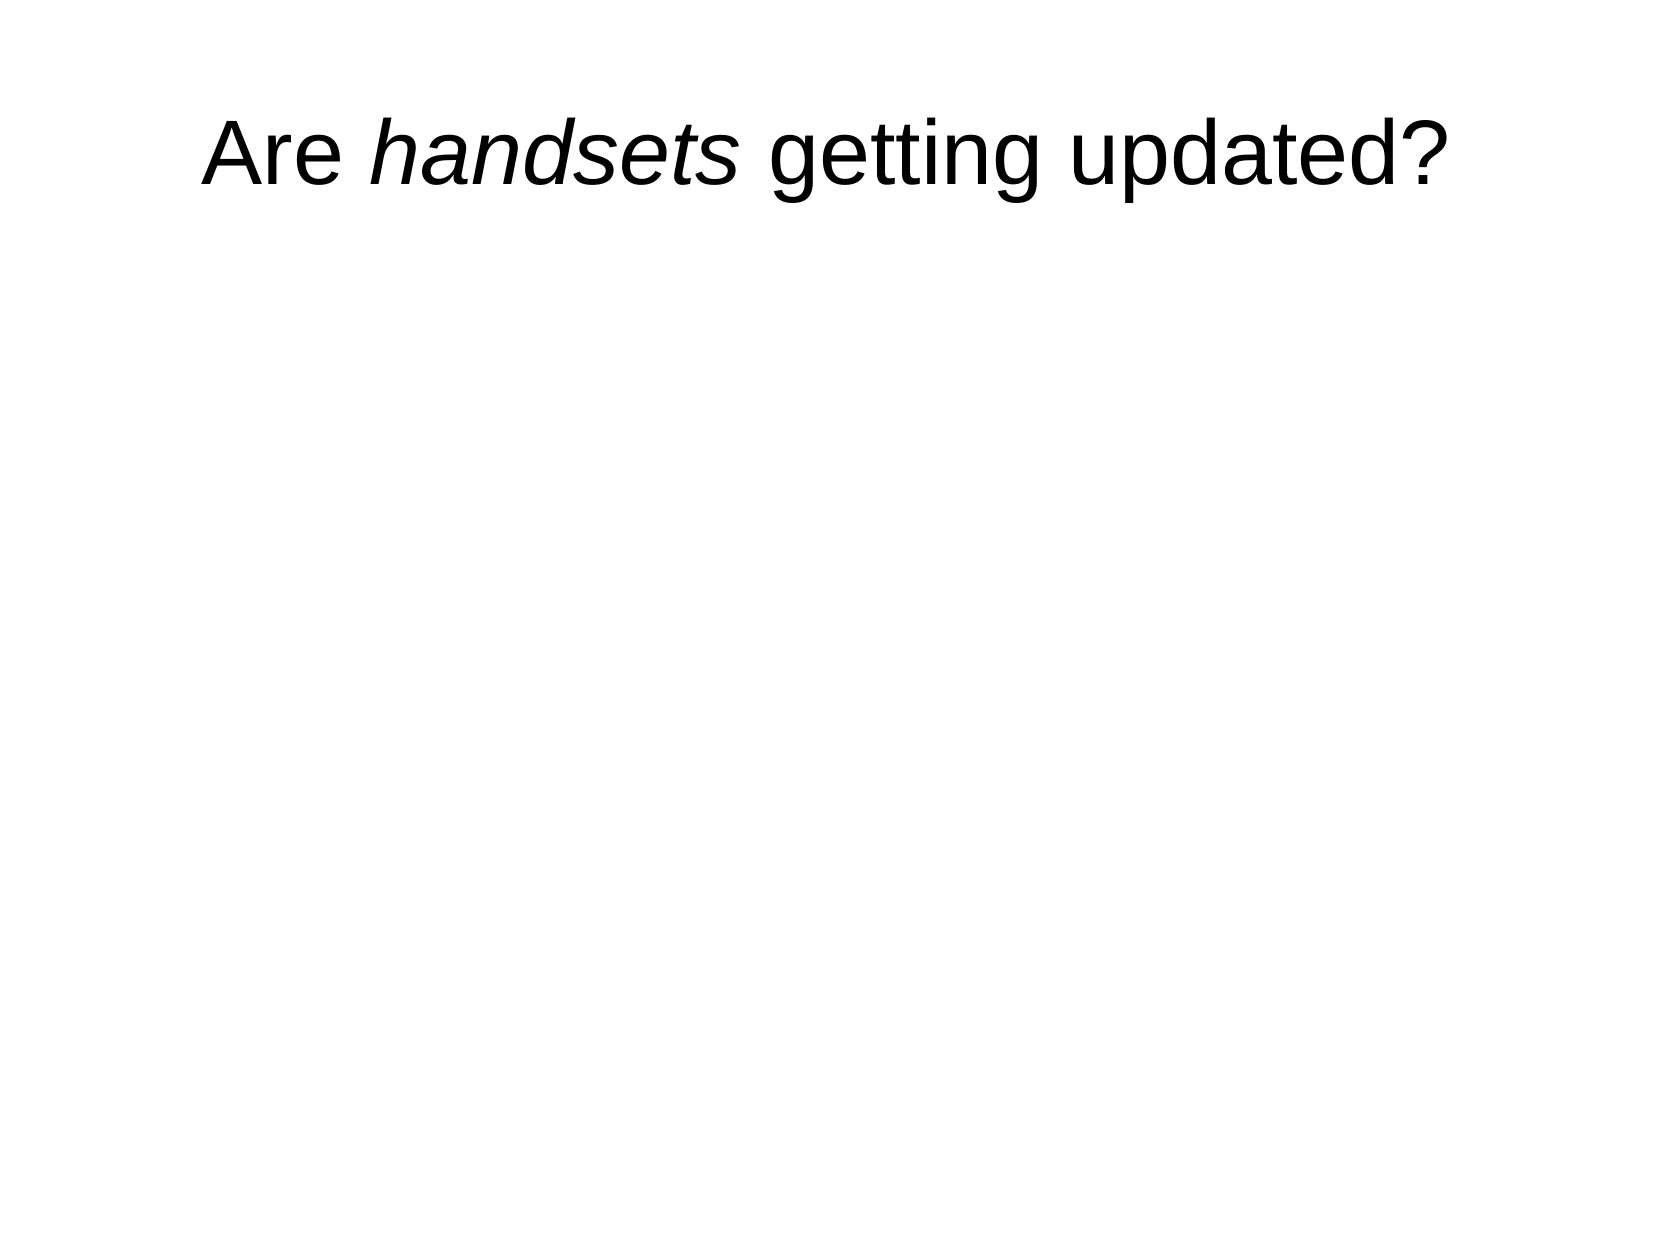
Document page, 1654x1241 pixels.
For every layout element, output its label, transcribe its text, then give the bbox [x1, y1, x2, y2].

title Are handsets getting updated? [82, 49, 1571, 257]
